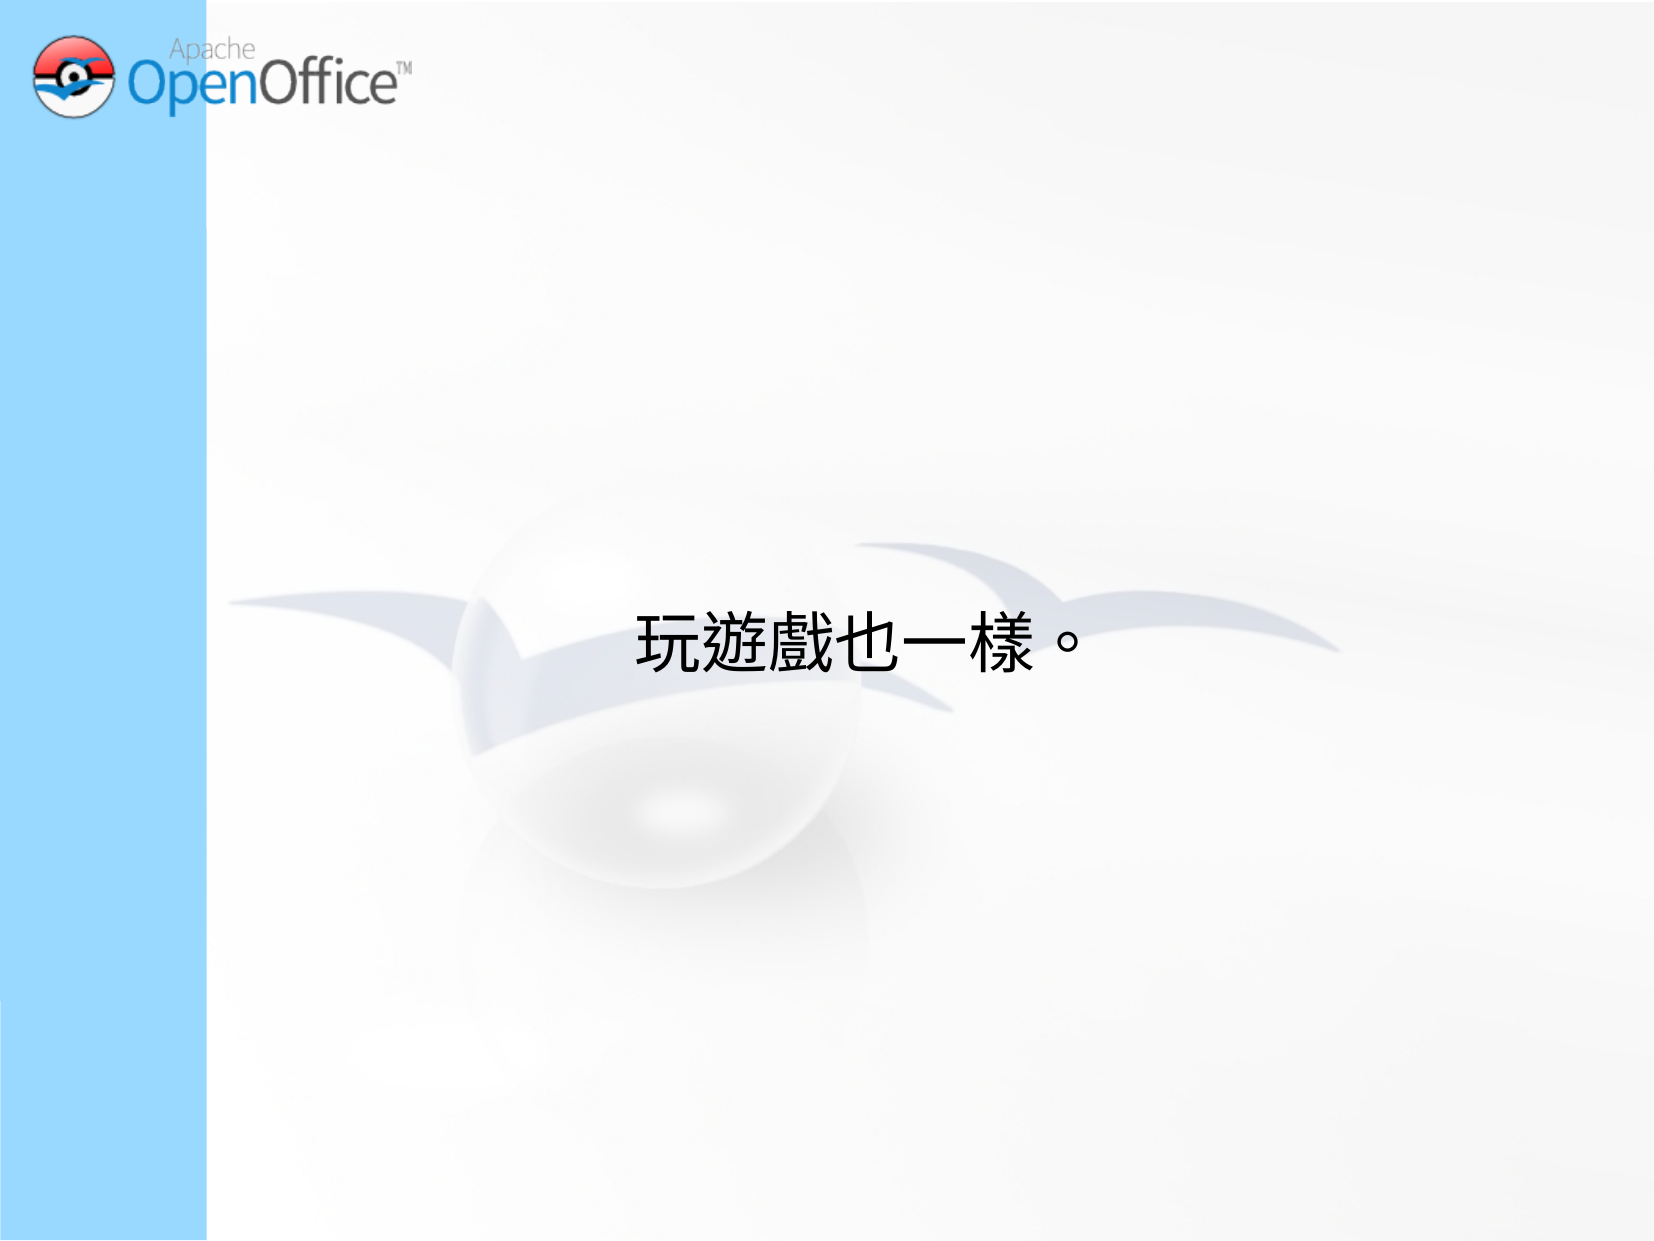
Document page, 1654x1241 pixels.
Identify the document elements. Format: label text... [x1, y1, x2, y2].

subtitle 玩遊戲也一樣。 [165, 108, 1571, 1168]
picture [31, 2, 1654, 1241]
